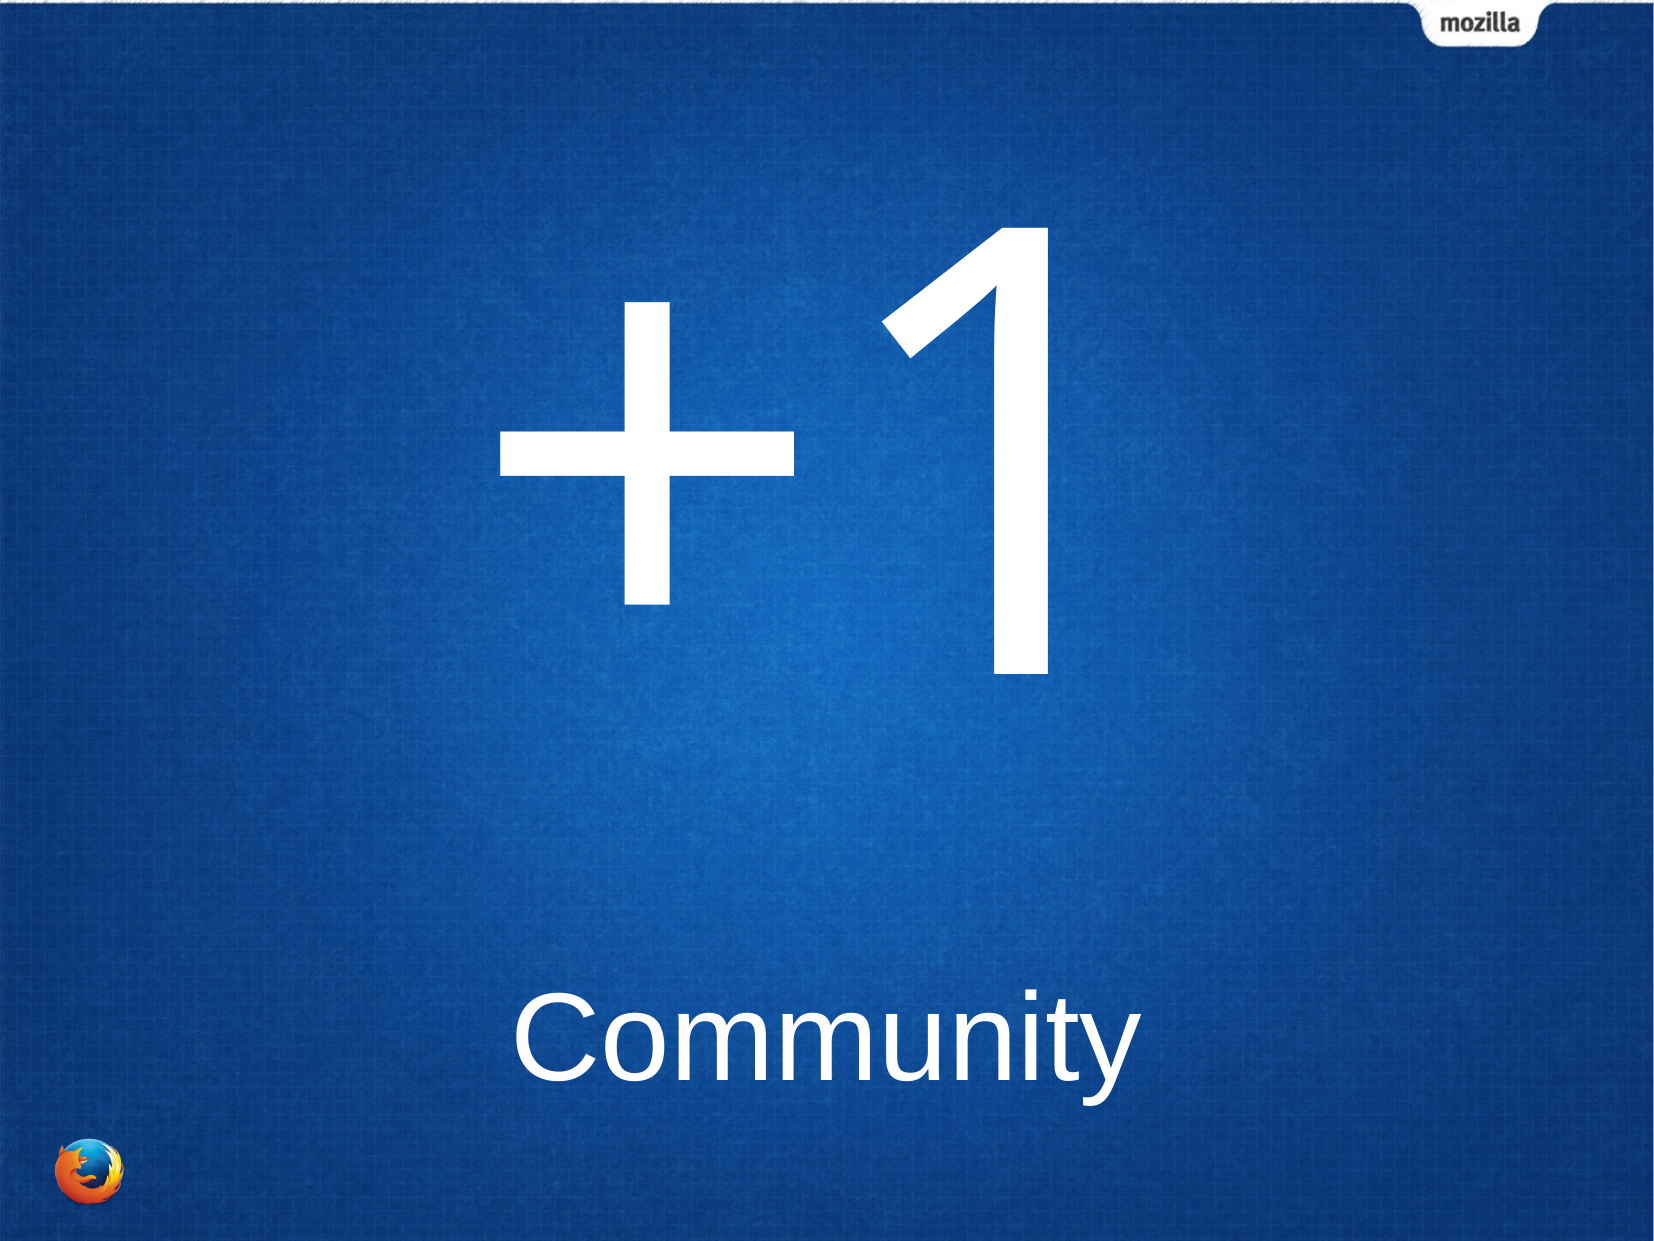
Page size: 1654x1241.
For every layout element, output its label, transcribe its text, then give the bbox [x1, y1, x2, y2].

subtitle +1 [82, 49, 1571, 815]
text_box Community [82, 928, 1571, 1146]
picture [0, 0, 1654, 1241]
